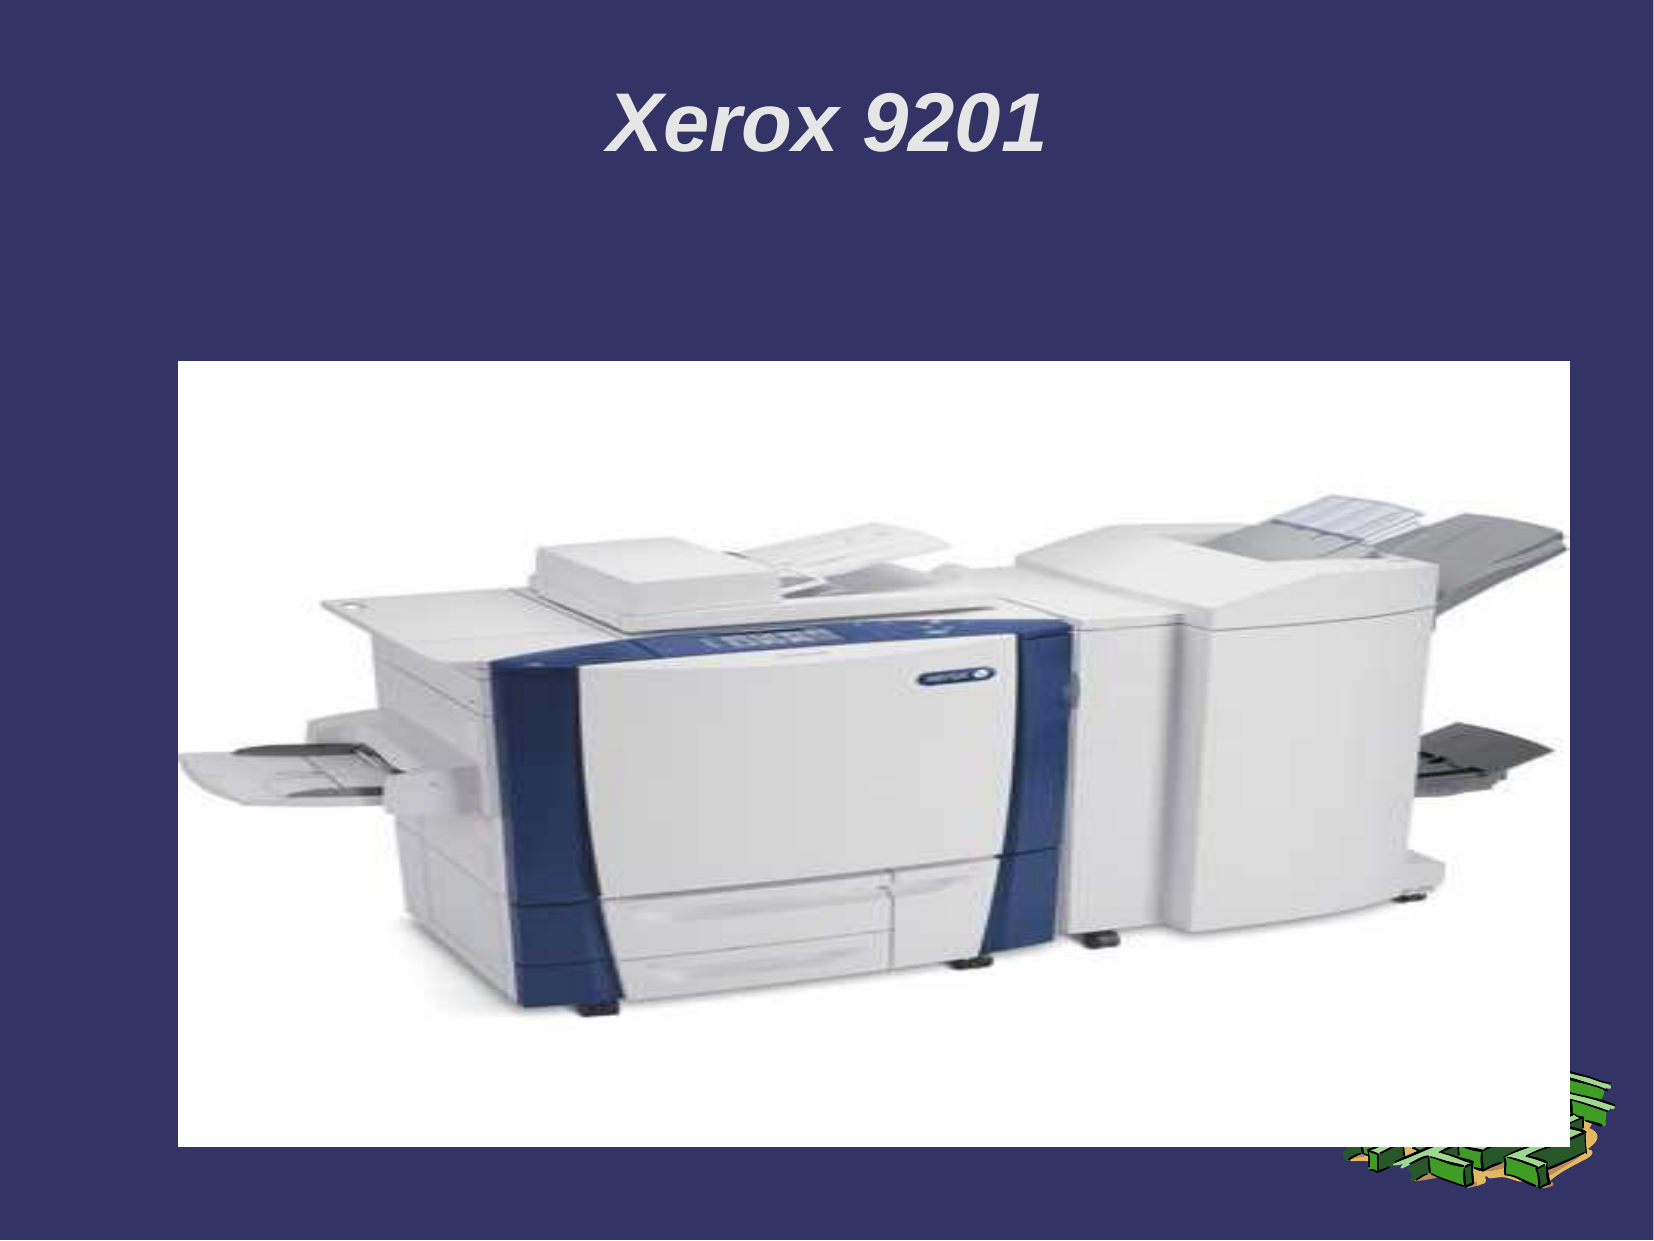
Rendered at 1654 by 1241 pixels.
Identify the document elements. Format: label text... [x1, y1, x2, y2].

picture [178, 361, 1570, 1147]
title Xerox 9201 [121, 19, 1534, 227]
